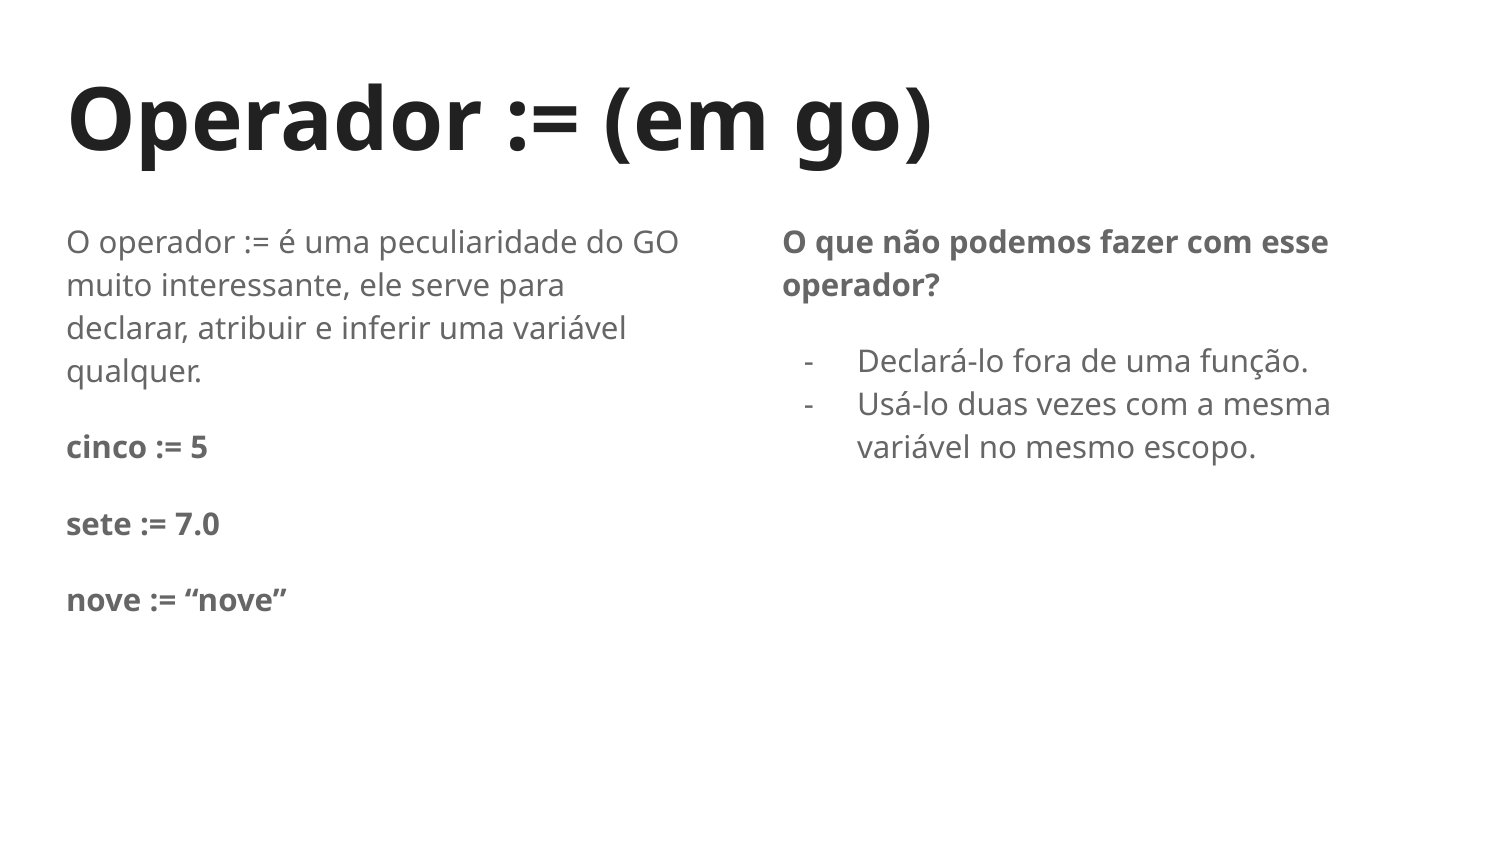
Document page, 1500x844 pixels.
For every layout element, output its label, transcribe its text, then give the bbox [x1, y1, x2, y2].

list O que não podemos fazer com esse operador? Declará-lo fora de uma função. Usá-lo duas vezes com a mesma variável no mesmo escopo. [767, 201, 1416, 750]
title Operador := (em go) [51, 48, 1449, 180]
list O operador := é uma peculiaridade do GO muito interessante, ele serve para declarar, atribuir e inferir uma variável qualquer. cinco := 5 sete := 7.0 nove := “nove” [51, 201, 701, 750]
